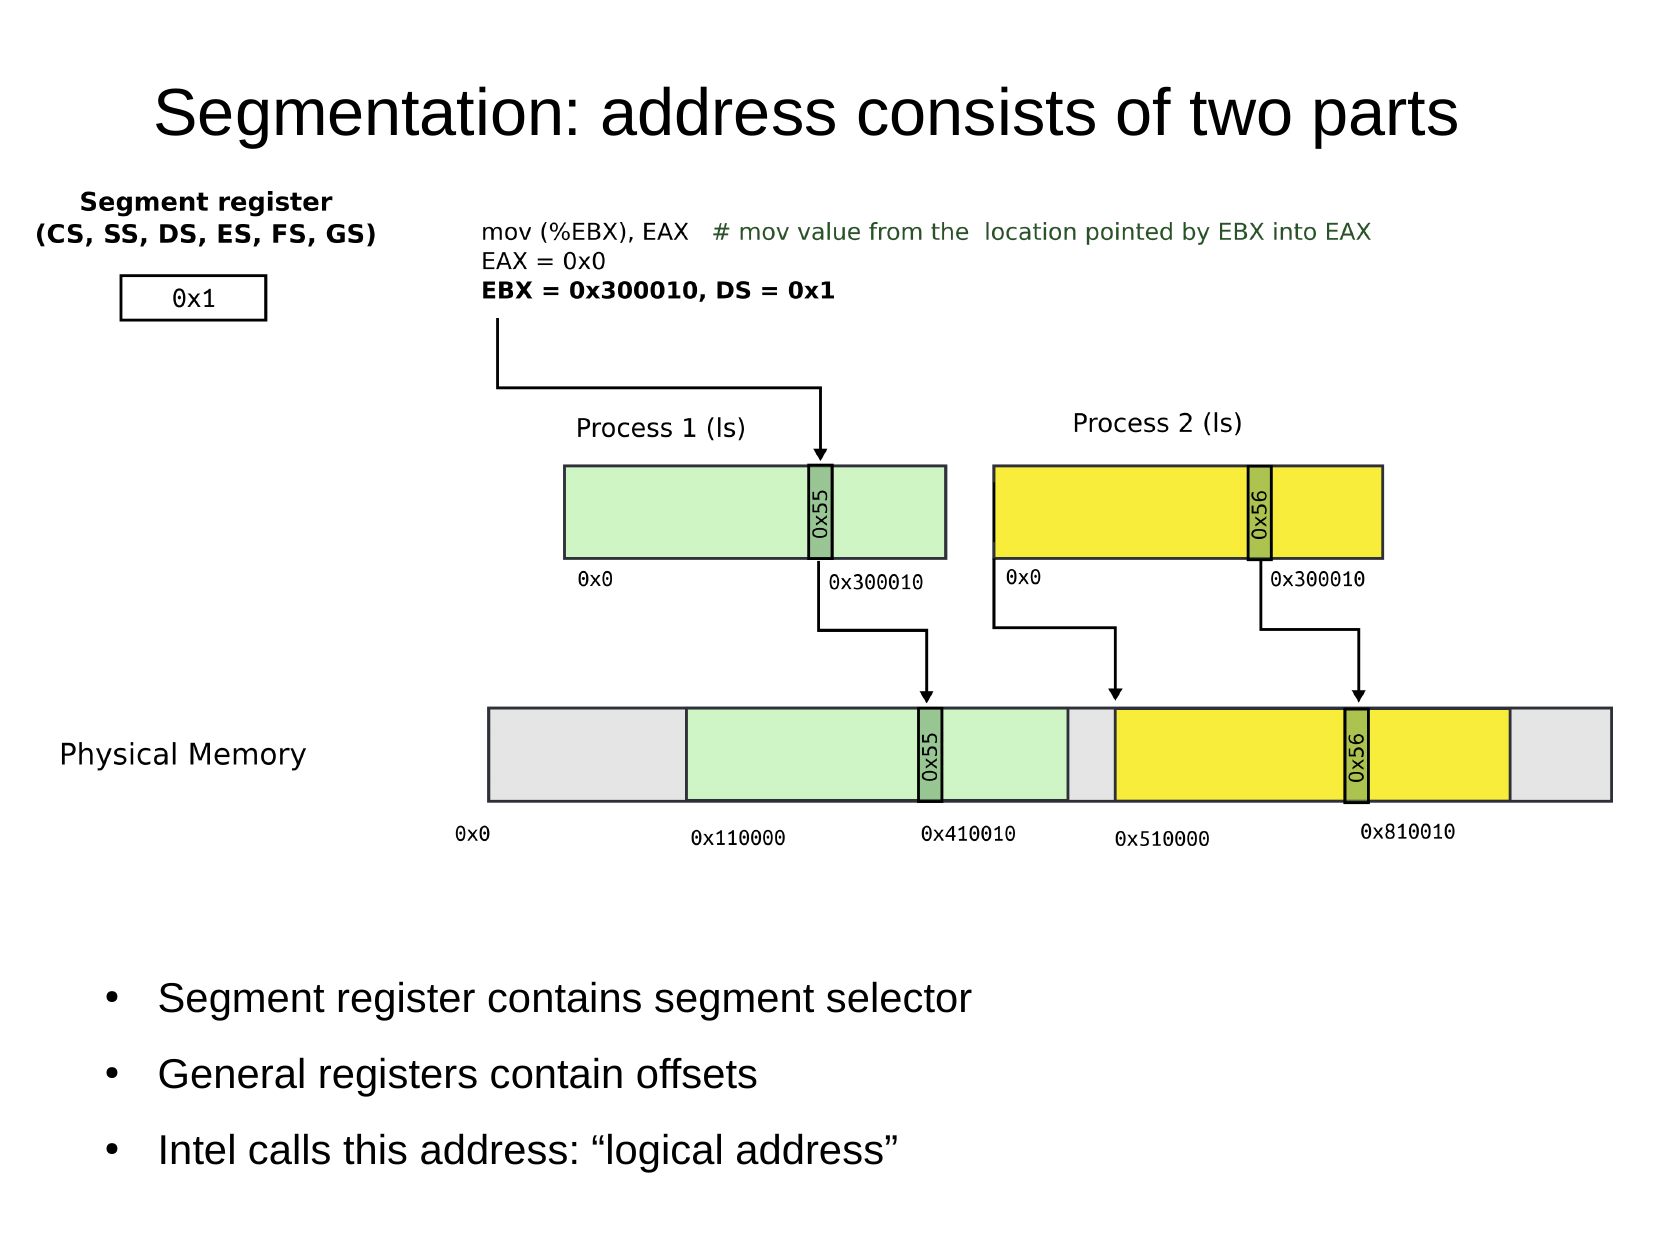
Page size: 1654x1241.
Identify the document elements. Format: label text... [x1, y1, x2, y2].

picture [37, 191, 1613, 846]
list Segmentation: address consists of two parts [82, 75, 1576, 151]
list Segment register contains segment selector General registers contain offsets Intel calls this address: “logical address” [86, 975, 1576, 1201]
